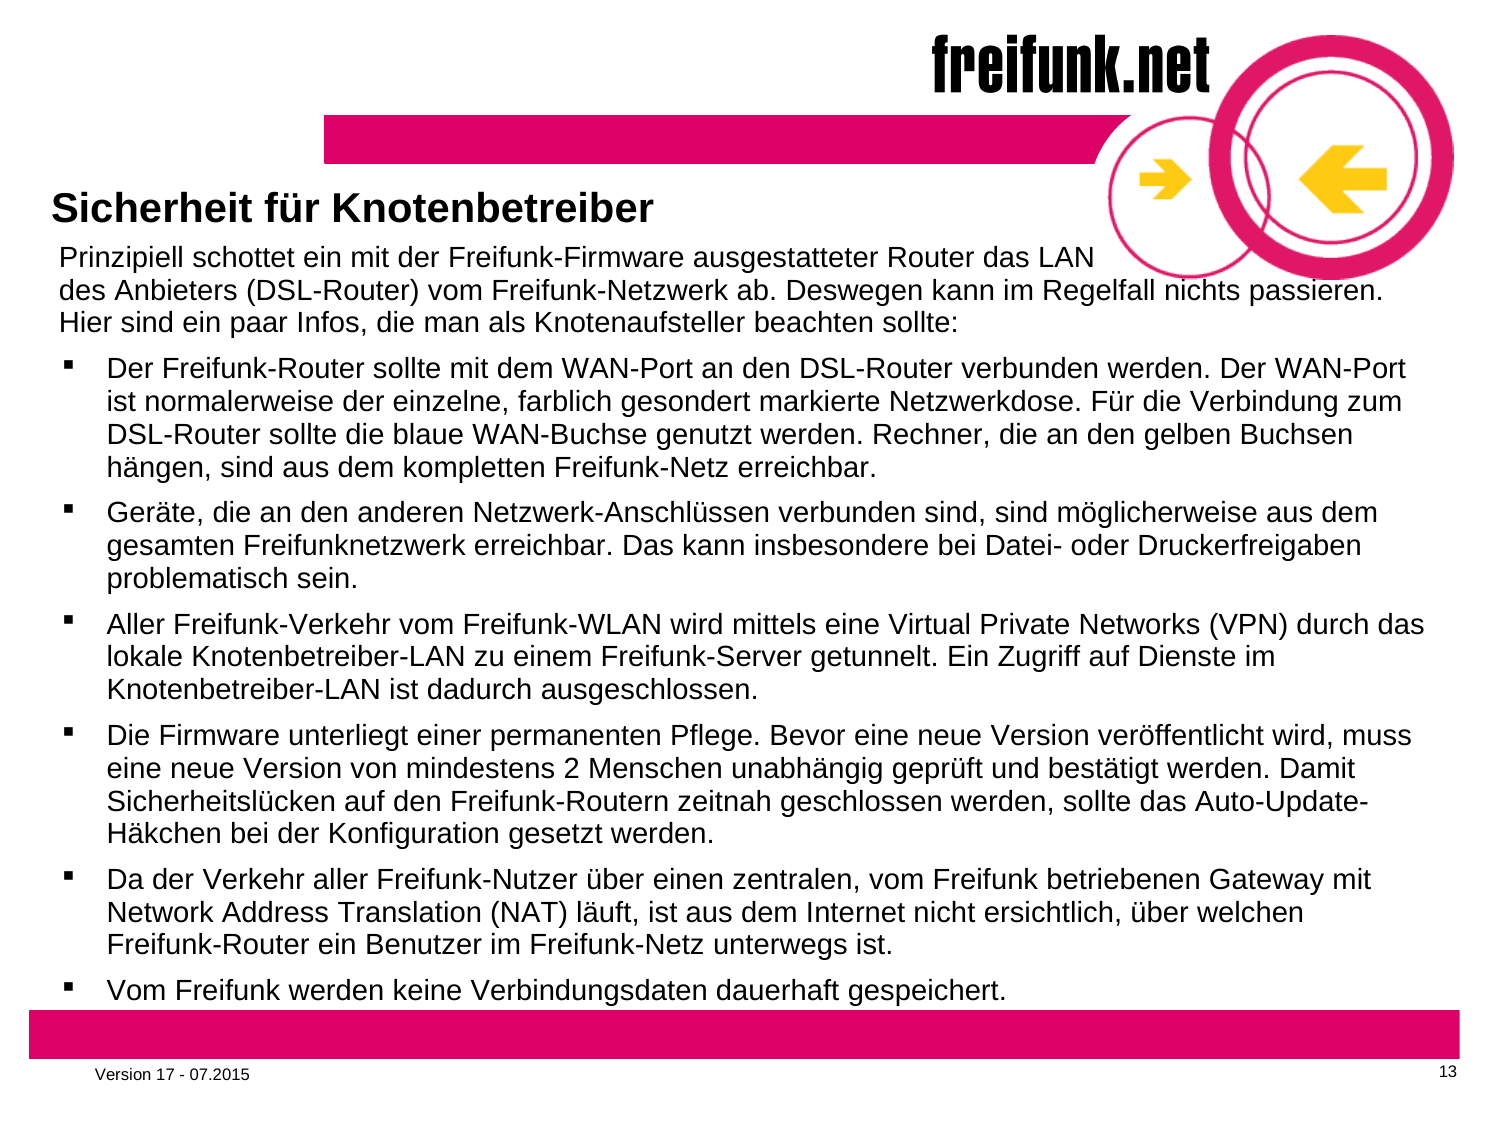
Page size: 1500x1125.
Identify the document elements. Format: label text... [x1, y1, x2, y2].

text_box Prinzipiell schottet ein mit der Freifunk-Firmware ausgestatteter Router das LAN des Anbieters (DSL-Router) vom Freifunk-Netzwerk ab. Deswegen kann im Regelfall nichts passieren. Hier sind ein paar Infos, die man als Knotenaufsteller beachten sollte: Der Freifunk-Router sollte mit dem WAN-Port an den DSL-Router verbunden werden. Der WAN-Port ist normalerweise der einzelne, farblich gesondert markierte Netzwerkdose. Für die Verbindung zum DSL-Router sollte die blaue WAN-Buchse genutzt werden. Rechner, die an den gelben Buchsen hängen, sind aus dem kompletten Freifunk-Netz erreichbar. Geräte, die an den anderen Netzwerk-Anschlüssen verbunden sind, sind möglicherweise aus dem gesamten Freifunknetzwerk erreichbar. Das kann insbesondere bei Datei- oder Druckerfreigaben problematisch sein. Aller Freifunk-Verkehr vom Freifunk-WLAN wird mittels eine Virtual Private Networks (VPN) durch das lokale Knotenbetreiber-LAN zu einem Freifunk-Server getunnelt. Ein Zugriff auf Dienste im Knotenbetreiber-LAN ist dadurch ausgeschlossen. Die Firmware unterliegt einer permanenten Pflege. Bevor eine neue Version veröffentlicht wird, muss eine neue Version von mindestens 2 Menschen unabhängig geprüft und bestätigt werden. Damit Sicherheitslücken auf den Freifunk-Routern zeitnah geschlossen werden, sollte das Auto-Update-Häkchen bei der Konfiguration gesetzt werden. Da der Verkehr aller Freifunk-Nutzer über einen zentralen, vom Freifunk betriebenen Gateway mit Network Address Translation (NAT) läuft, ist aus dem Internet nicht ersichtlich, über welchen Freifunk-Router ein Benutzer im Freifunk-Netz unterwegs ist. Vom Freifunk werden keine Verbindungsdaten dauerhaft gespeichert. [0, 240, 1444, 1015]
picture [932, 34, 1454, 280]
text_box Sicherheit für Knotenbetreiber [51, 181, 1044, 240]
